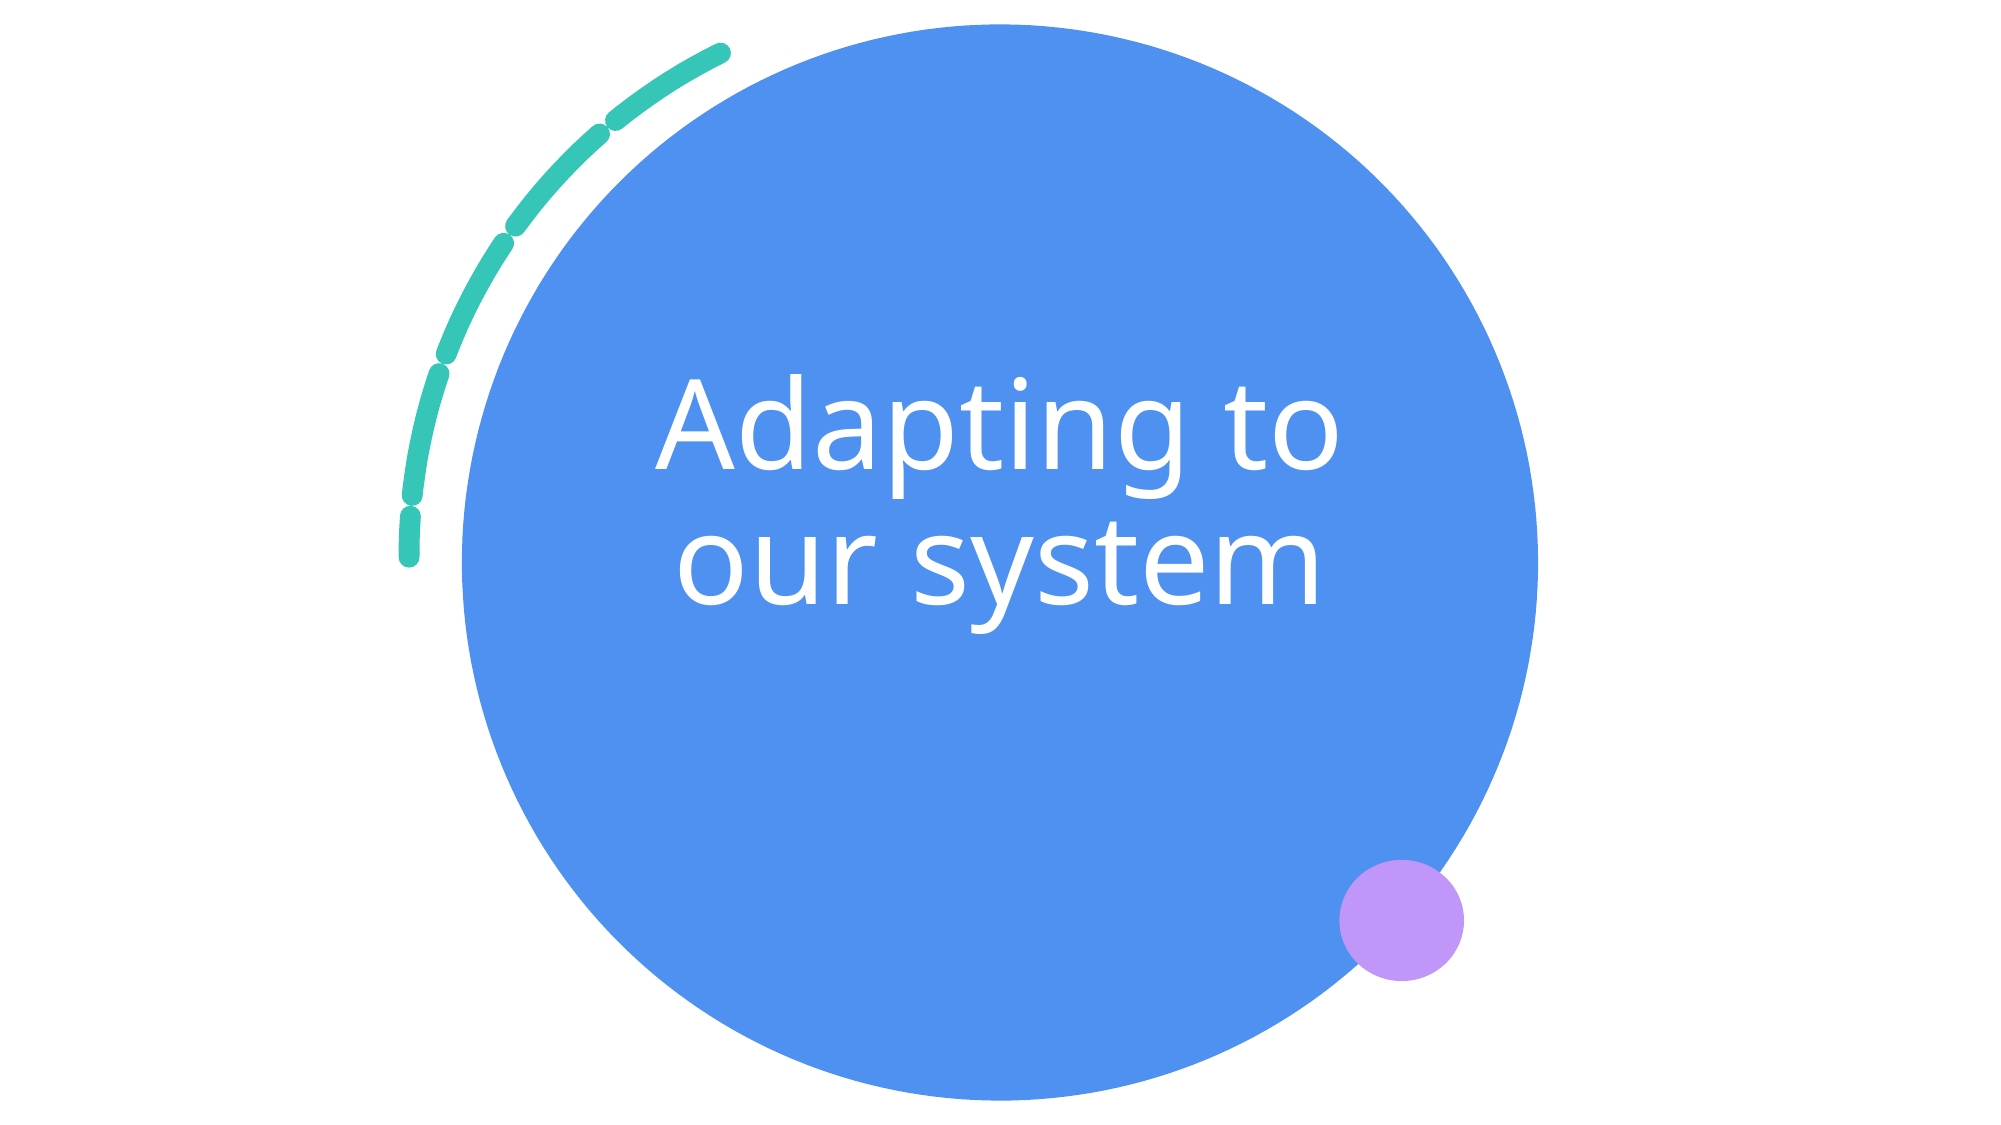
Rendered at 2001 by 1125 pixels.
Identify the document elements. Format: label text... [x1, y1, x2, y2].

title Adapting to our system [544, 409, 1457, 716]
